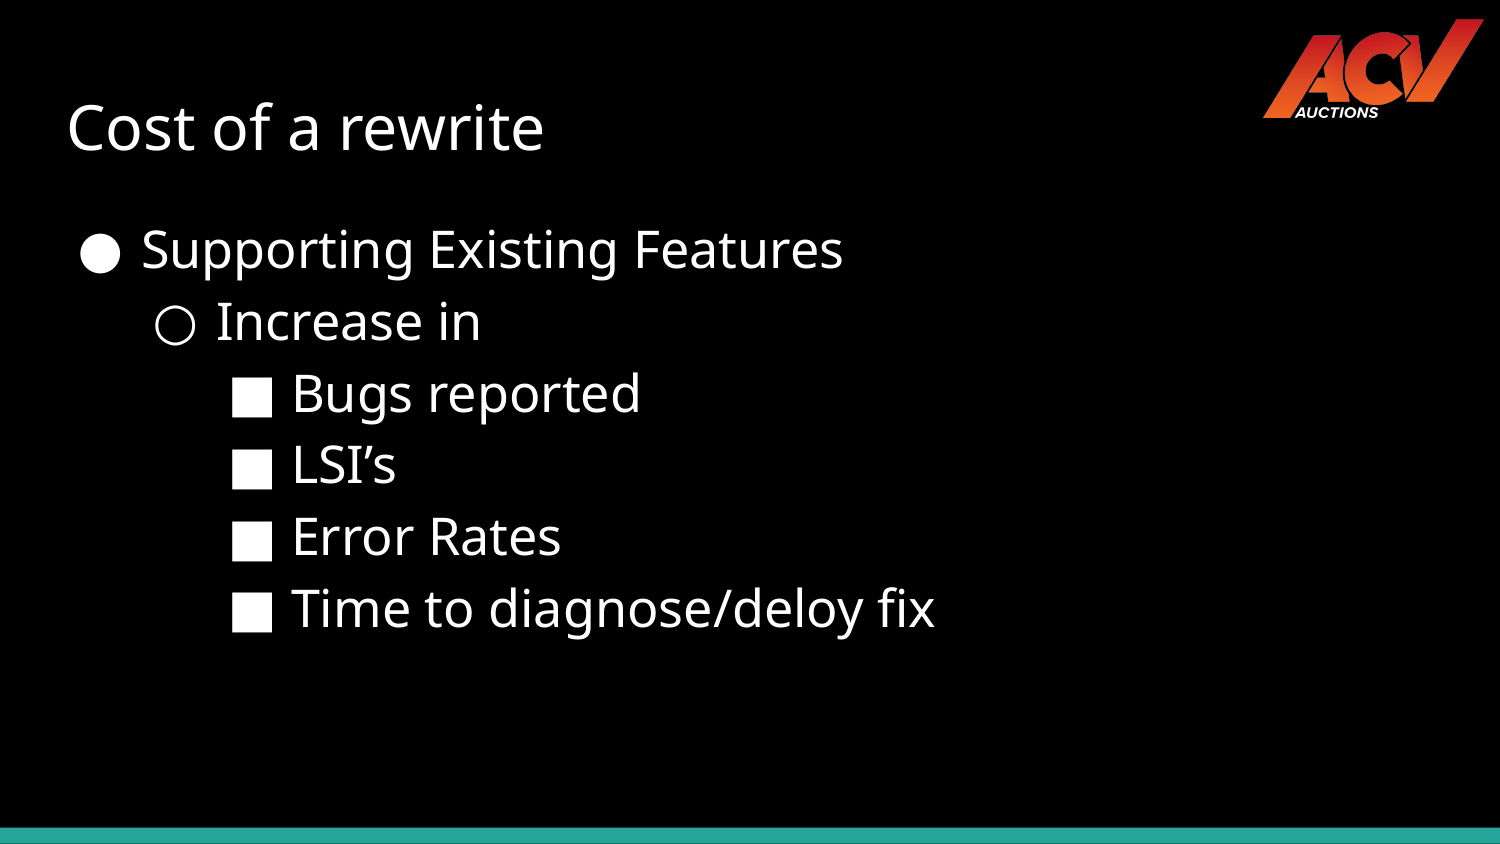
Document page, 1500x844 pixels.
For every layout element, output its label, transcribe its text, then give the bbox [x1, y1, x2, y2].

list Supporting Existing Features Increase in Bugs reported LSI’s Error Rates Time to diagnose/deloy fix [51, 192, 1449, 750]
picture [1262, 19, 1484, 118]
title Cost of a rewrite [51, 72, 1449, 174]
